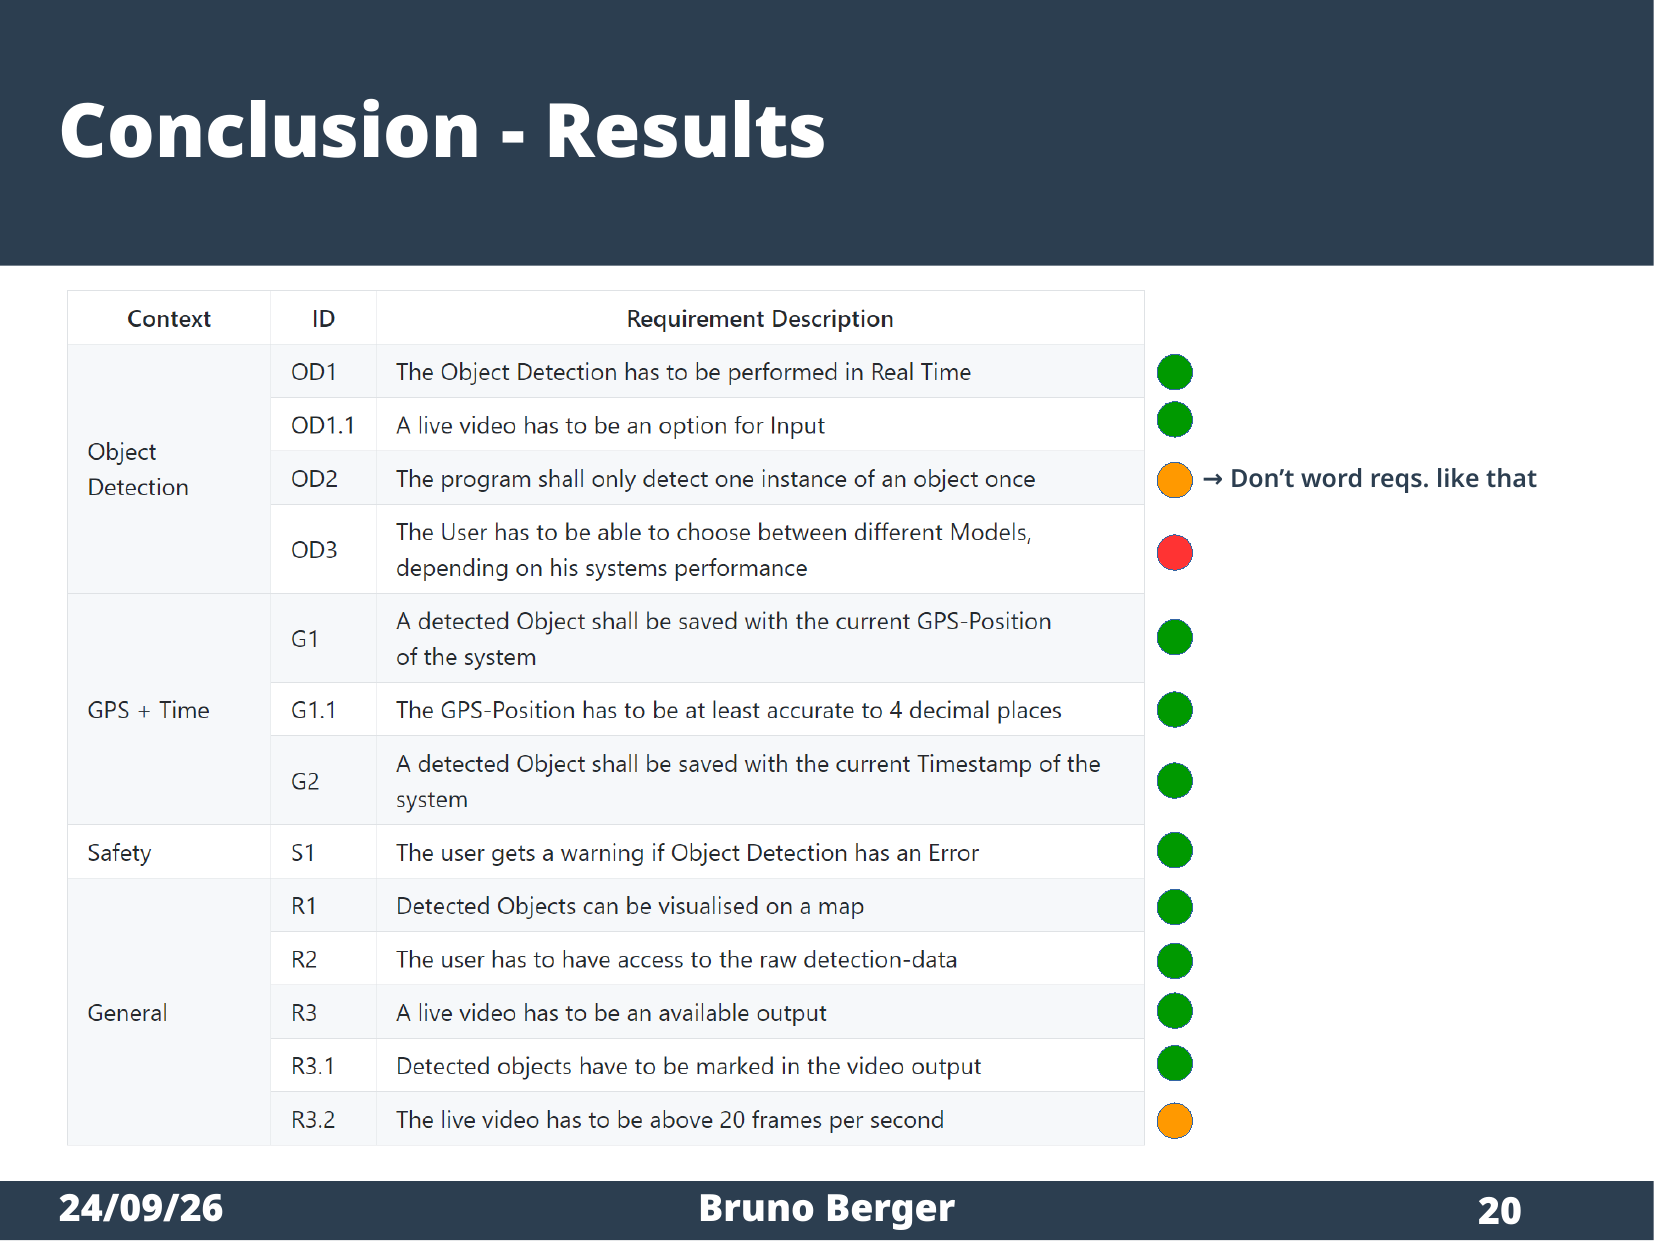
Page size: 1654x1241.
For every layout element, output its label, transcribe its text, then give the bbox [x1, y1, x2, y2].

text_box [1157, 943, 1193, 979]
text_box [1157, 534, 1193, 571]
text_box [1157, 1102, 1193, 1139]
text_box [1157, 832, 1193, 868]
text_box [1157, 889, 1193, 925]
text_box [1157, 1045, 1193, 1081]
text_box [1157, 462, 1193, 498]
text_box [1157, 619, 1193, 655]
text_box [1157, 691, 1193, 728]
list → Don’t word reqs. like that [1202, 460, 1608, 521]
picture [66, 289, 1146, 1146]
text_box [1157, 762, 1193, 799]
text_box [1157, 354, 1193, 390]
text_box [1157, 401, 1193, 438]
text_box [1157, 992, 1193, 1029]
title Conclusion - Results [59, 49, 1595, 207]
